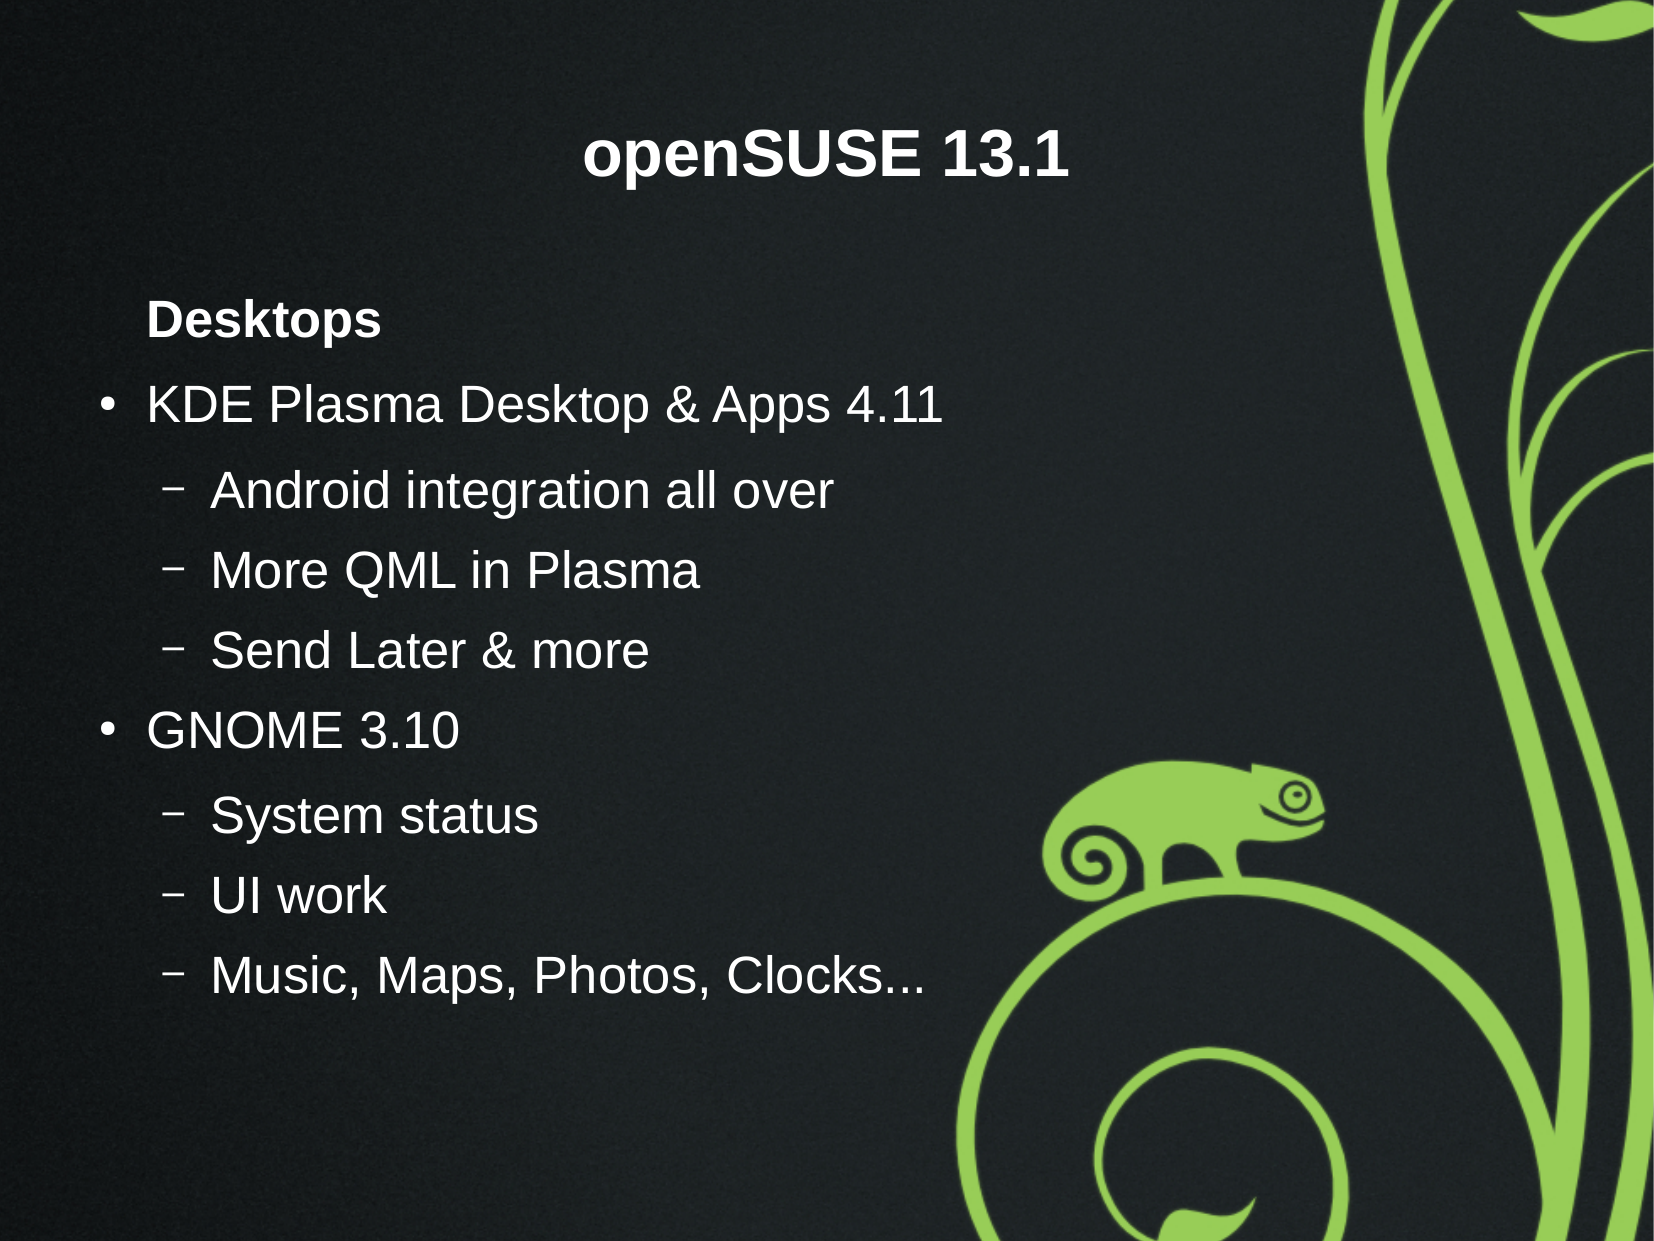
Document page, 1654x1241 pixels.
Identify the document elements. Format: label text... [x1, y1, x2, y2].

title openSUSE 13.1 [82, 49, 1571, 257]
list Desktops KDE Plasma Desktop & Apps 4.11 Android integration all over More QML in Plasma Send Later & more GNOME 3.10 System status UI work Music, Maps, Photos, Clocks... [82, 290, 1538, 1010]
picture [0, 0, 1654, 1241]
